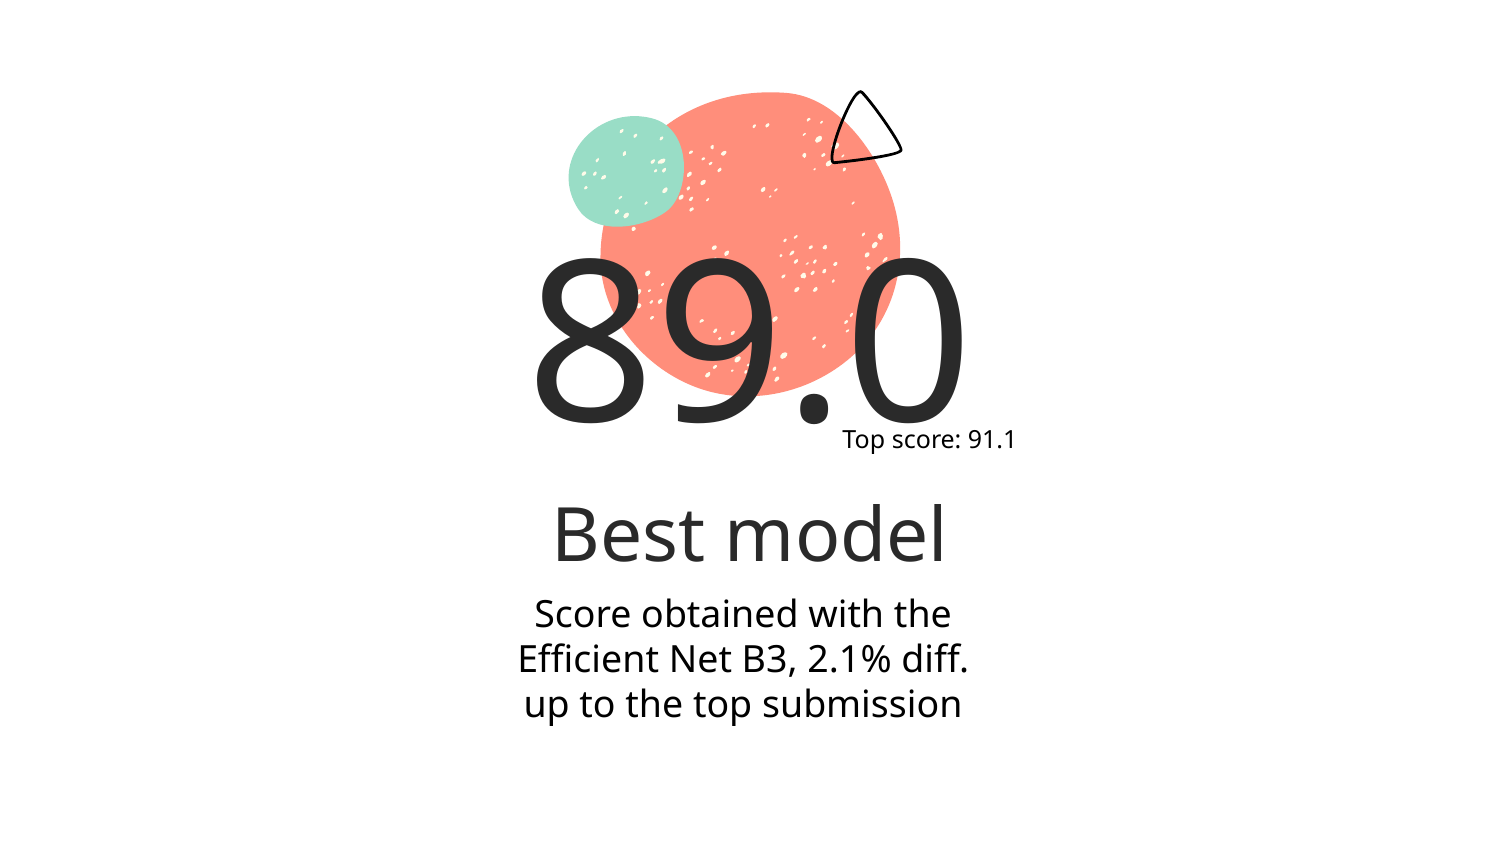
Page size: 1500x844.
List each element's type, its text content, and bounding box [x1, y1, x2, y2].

text_box Best model [452, 462, 1048, 601]
text_box 89.0 [875, 275, 942, 406]
text_box Score obtained with the Efficient Net B3, 2.1% diff. up to the top submission [500, 574, 987, 758]
text_box Top score: 91.1 [827, 409, 1085, 470]
text_box 89.0 [457, 159, 1043, 462]
text_box [568, 90, 903, 227]
